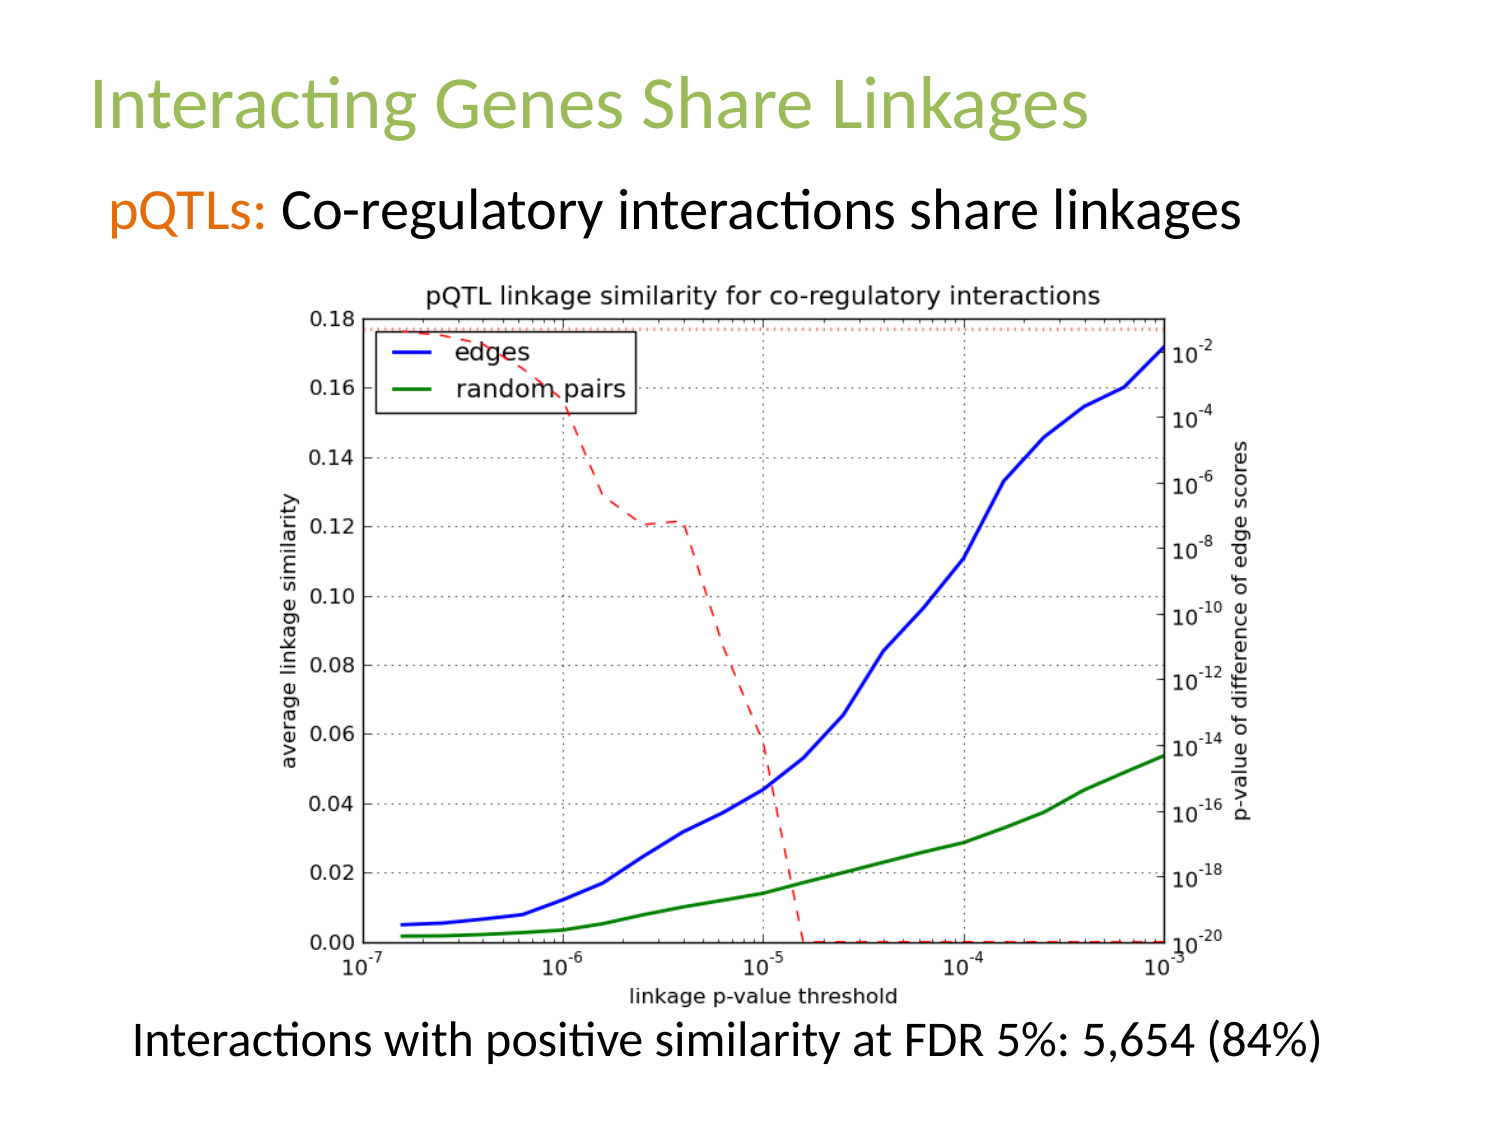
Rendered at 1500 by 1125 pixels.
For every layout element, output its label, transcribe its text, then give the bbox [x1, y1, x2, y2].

text_box pQTLs: Co-regulatory interactions share linkages [93, 164, 1418, 1055]
text_box Interactions with positive similarity at FDR 5%: 5,654 (84%) [117, 998, 1430, 1124]
text_box Interacting Genes Share Linkages [74, 45, 1425, 153]
